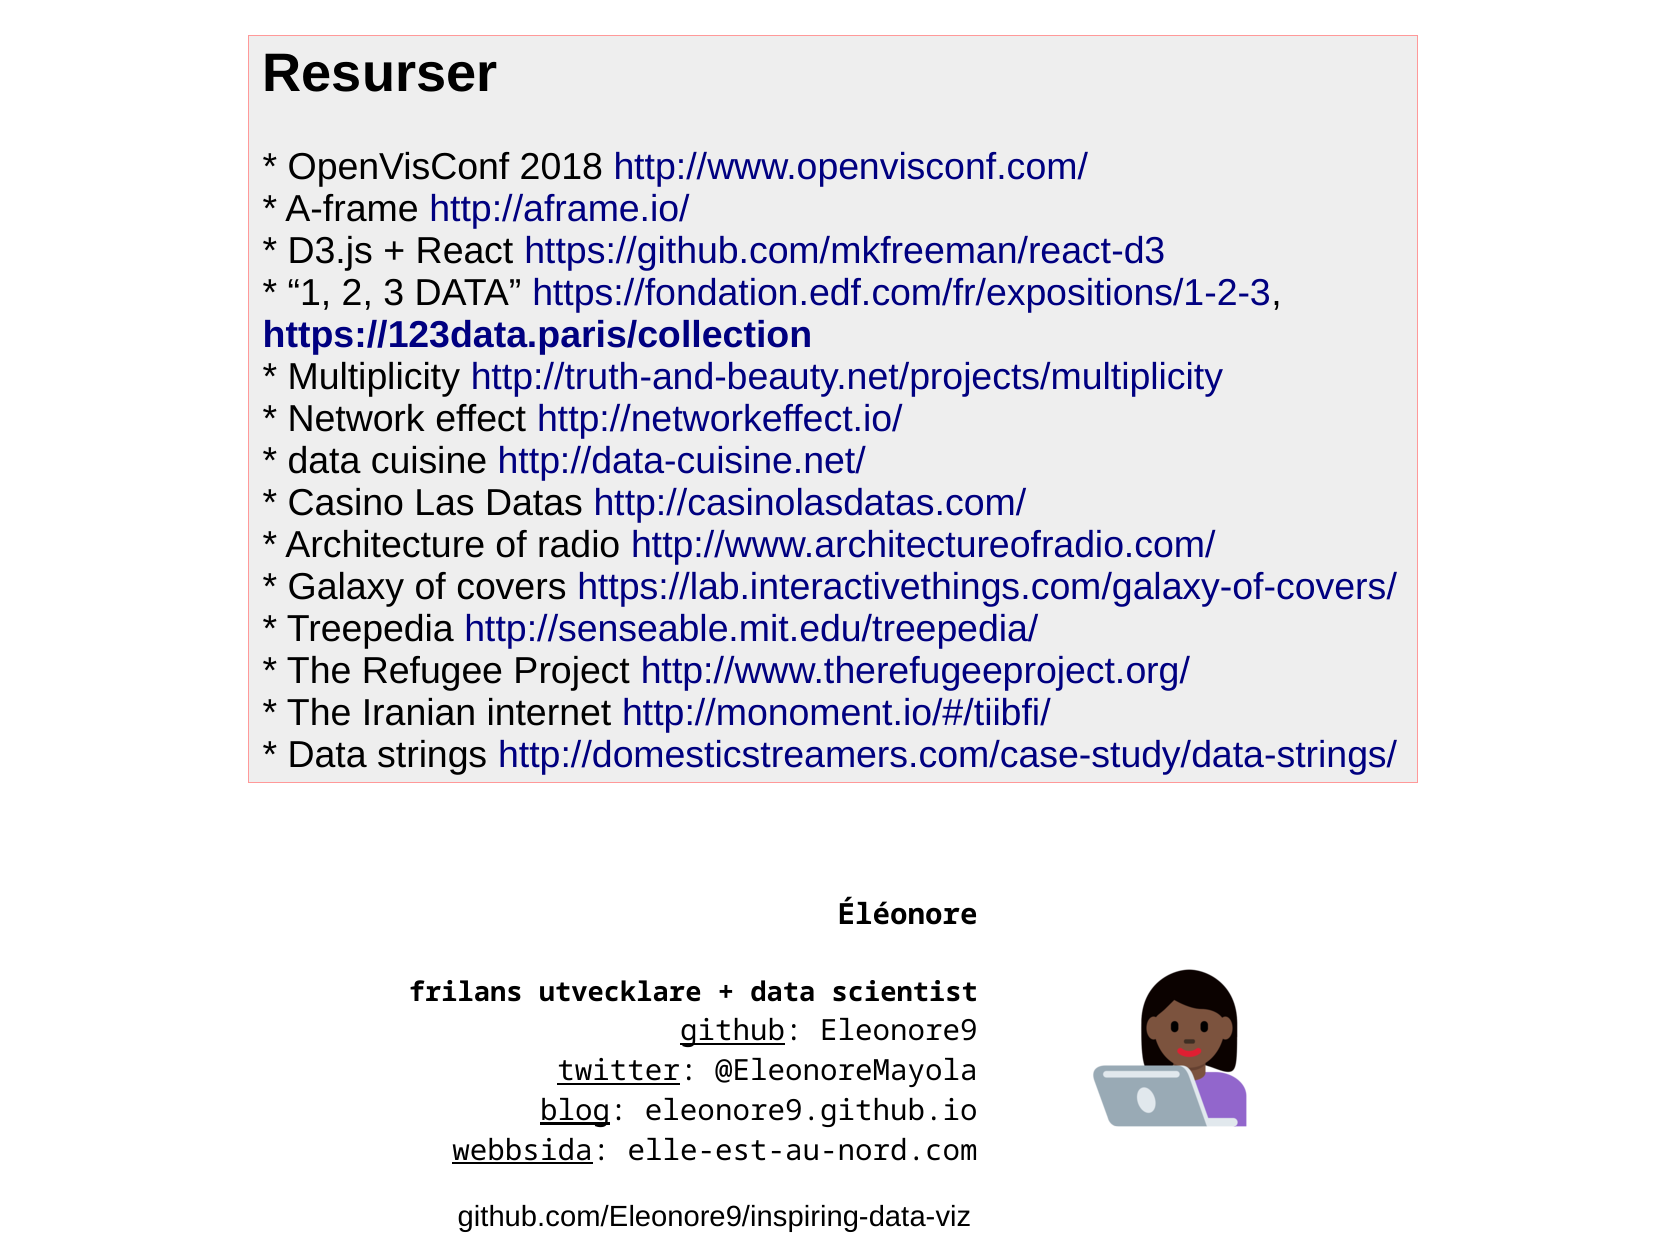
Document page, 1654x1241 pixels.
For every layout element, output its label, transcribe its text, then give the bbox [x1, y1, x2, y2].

text_box Resurser * OpenVisConf 2018 http://www.openvisconf.com/ * A-frame http://aframe.io/ * D3.js + React https://github.com/mkfreeman/react-d3 * “1, 2, 3 DATA” https://fondation.edf.com/fr/expositions/1-2-3, https://123data.paris/collection * Multiplicity http://truth-and-beauty.net/projects/multiplicity * Network effect http://networkeffect.io/ * data cuisine http://data-cuisine.net/ * Casino Las Datas http://casinolasdatas.com/ * Architecture of radio http://www.architectureofradio.com/ * Galaxy of covers https://lab.interactivethings.com/galaxy-of-covers/ * Treepedia http://senseable.mit.edu/treepedia/ * The Refugee Project http://www.therefugeeproject.org/ * The Iranian internet http://monoment.io/#/tiibfi/ * Data strings http://domesticstreamers.com/case-study/data-strings/ [248, 35, 1418, 775]
text_box github.com/Eleonore9/inspiring-data-viz [442, 1192, 999, 1241]
picture [1092, 968, 1251, 1127]
text_box Éléonore frilans utvecklare + data scientist github: Eleonore9 twitter: @EleonoreMayola blog: eleonore9.github.io webbsida: elle-est-au-nord.com [348, 885, 993, 1205]
